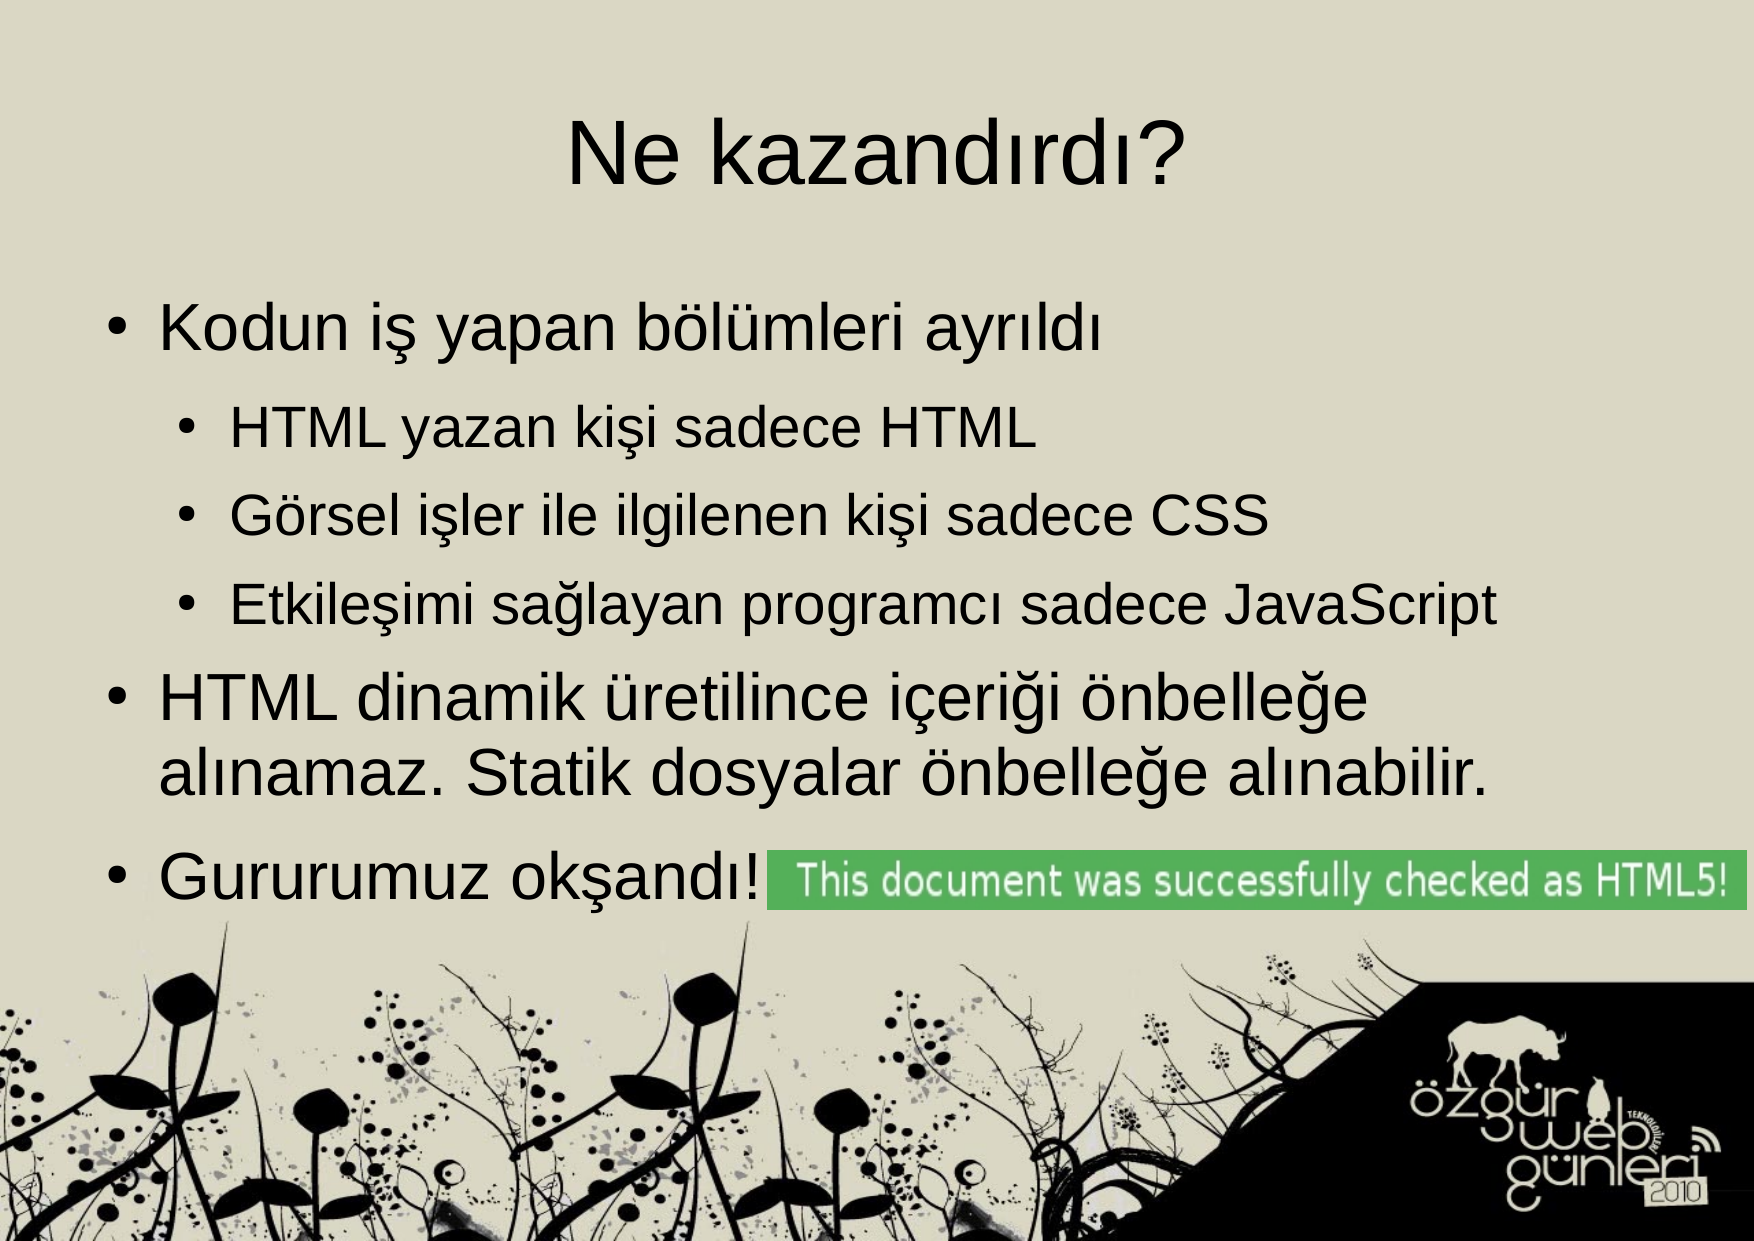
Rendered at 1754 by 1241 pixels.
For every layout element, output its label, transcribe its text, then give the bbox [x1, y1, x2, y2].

title Ne kazandırdı? [87, 49, 1667, 257]
picture [0, 0, 1754, 1241]
list Kodun iş yapan bölümleri ayrıldı HTML yazan kişi sadece HTML Görsel işler ile ilgilenen kişi sadece CSS Etkileşimi sağlayan programcı sadece JavaScript HTML dinamik üretilince içeriği önbelleğe alınamaz. Statik dosyalar önbelleğe alınabilir. Gururumuz okşandı! [87, 290, 1667, 1109]
